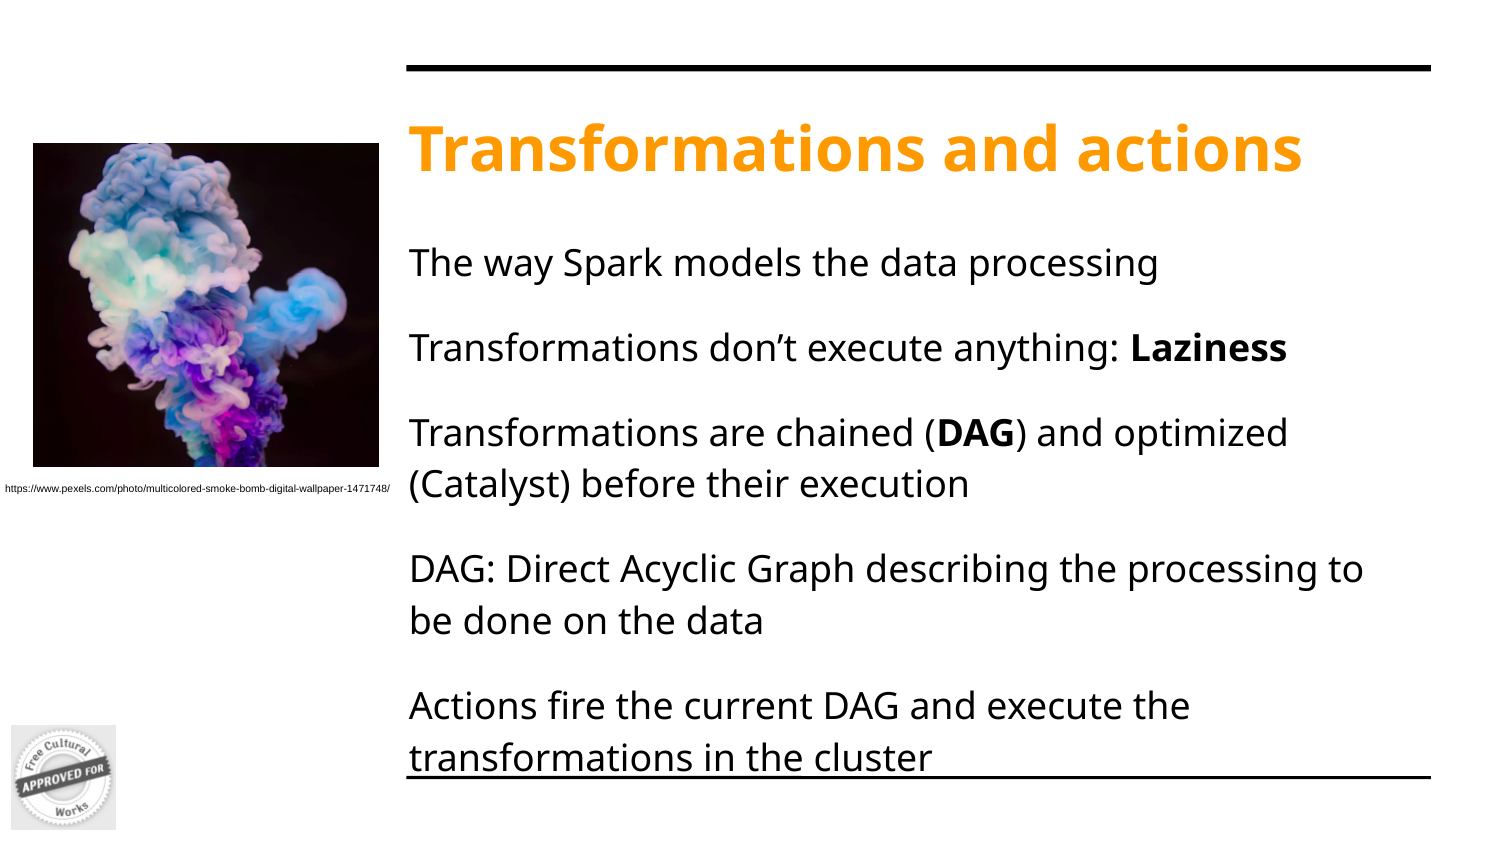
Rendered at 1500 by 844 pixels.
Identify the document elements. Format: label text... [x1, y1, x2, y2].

list The way Spark models the data processing Transformations don’t execute anything: Laziness Transformations are chained (DAG) and optimized (Catalyst) before their execution DAG: Direct Acyclic Graph describing the processing to be done on the data Actions fire the current DAG and execute the transformations in the cluster [393, 216, 1431, 710]
title Transformations and actions [393, 94, 1431, 199]
picture [33, 143, 379, 466]
picture [11, 725, 116, 830]
text_box https://www.pexels.com/photo/multicolored-smoke-bomb-digital-wallpaper-1471748/ [0, 466, 493, 509]
